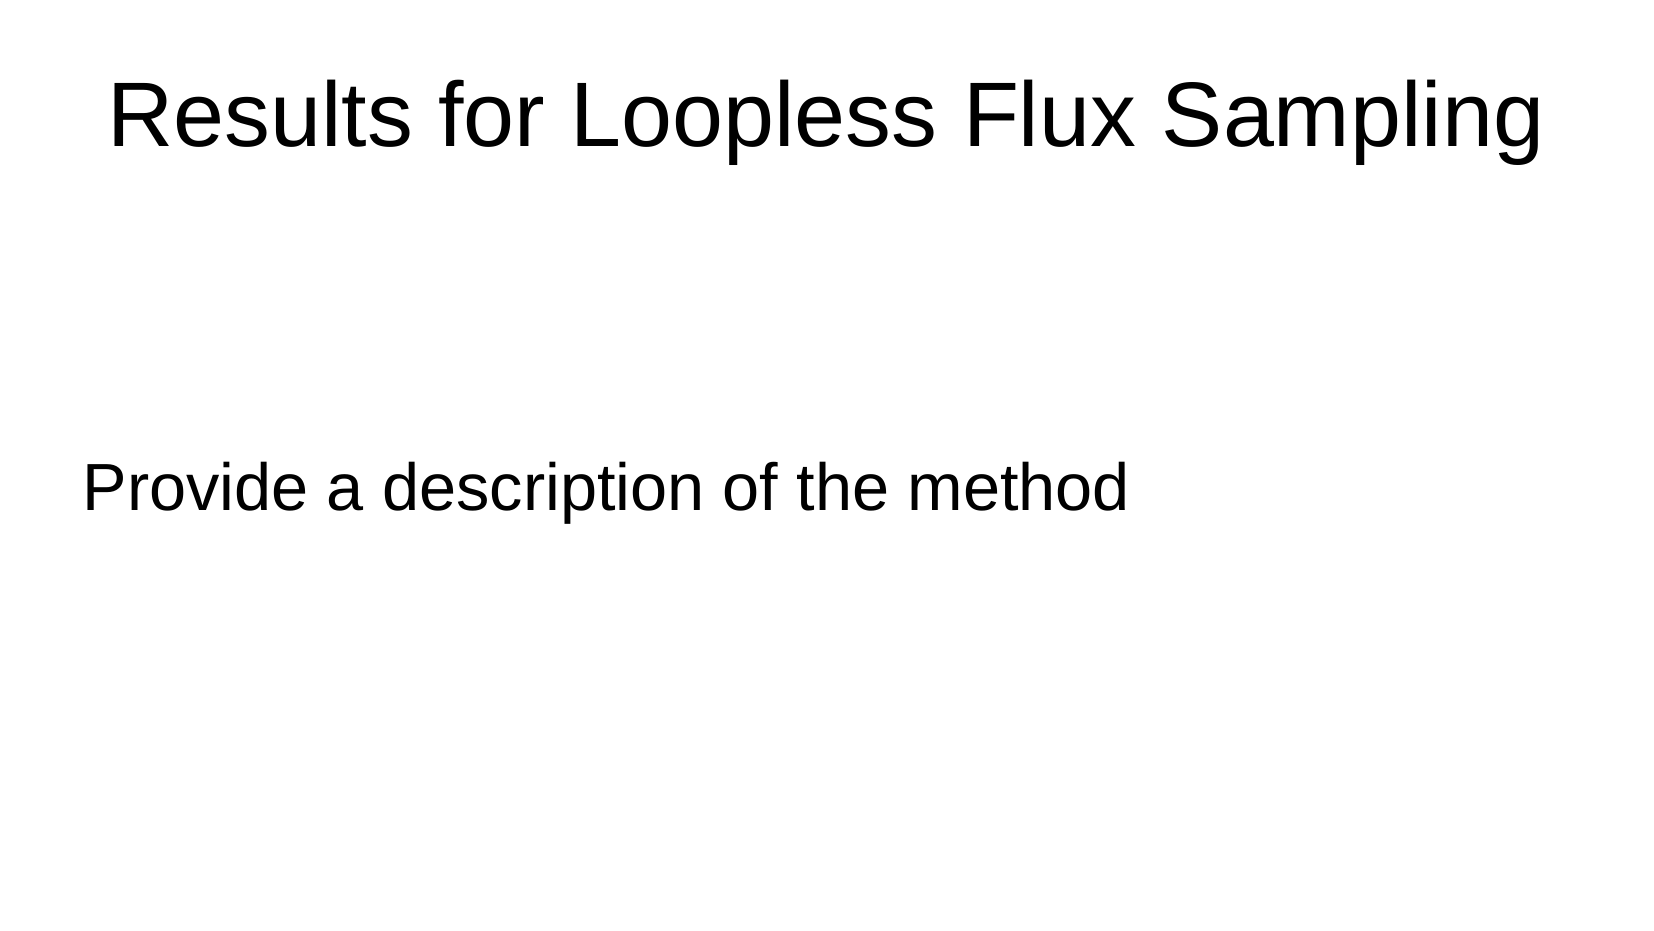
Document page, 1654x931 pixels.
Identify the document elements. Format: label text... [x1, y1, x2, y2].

title Results for Loopless Flux Sampling [82, 37, 1571, 193]
subtitle Provide a description of the method [82, 217, 1571, 758]
